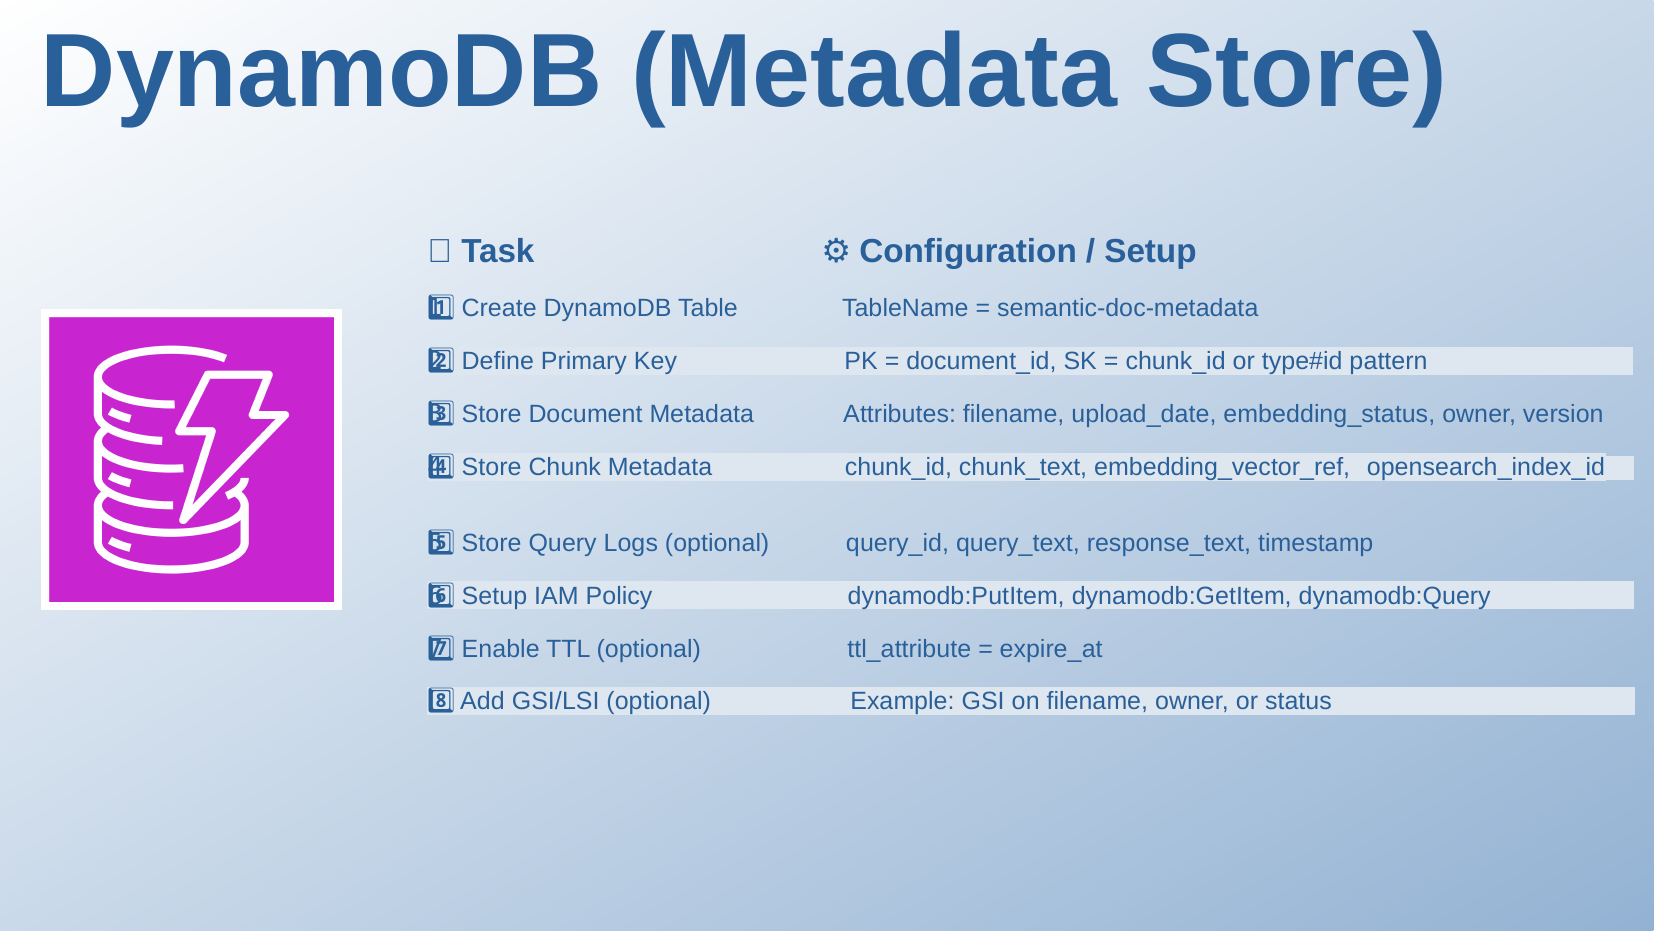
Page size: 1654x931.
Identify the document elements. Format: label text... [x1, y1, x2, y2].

text_box 🧩 Task ⚙️ Configuration / Setup 1️⃣ Create DynamoDB Table TableName = semantic-doc-metadata 2️⃣ Define Primary Key PK = document_id, SK = chunk_id or type#id pattern 3️⃣ Store Document Metadata Attributes: filename, upload_date, embedding_status, owner, version 4️⃣ Store Chunk Metadata chunk_id, chunk_text, embedding_vector_ref, opensearch_index_id 5️⃣ Store Query Logs (optional) query_id, query_text, response_text, timestamp 6️⃣ Setup IAM Policy dynamodb:PutItem, dynamodb:GetItem, dynamodb:Query 7️⃣ Enable TTL (optional) ttl_attribute = expire_at 8️⃣ Add GSI/LSI (optional) Example: GSI on filename, owner, or status [412, 225, 1654, 826]
picture [41, 309, 342, 611]
text_box DynamoDB (Metadata Store) [25, 4, 1524, 136]
